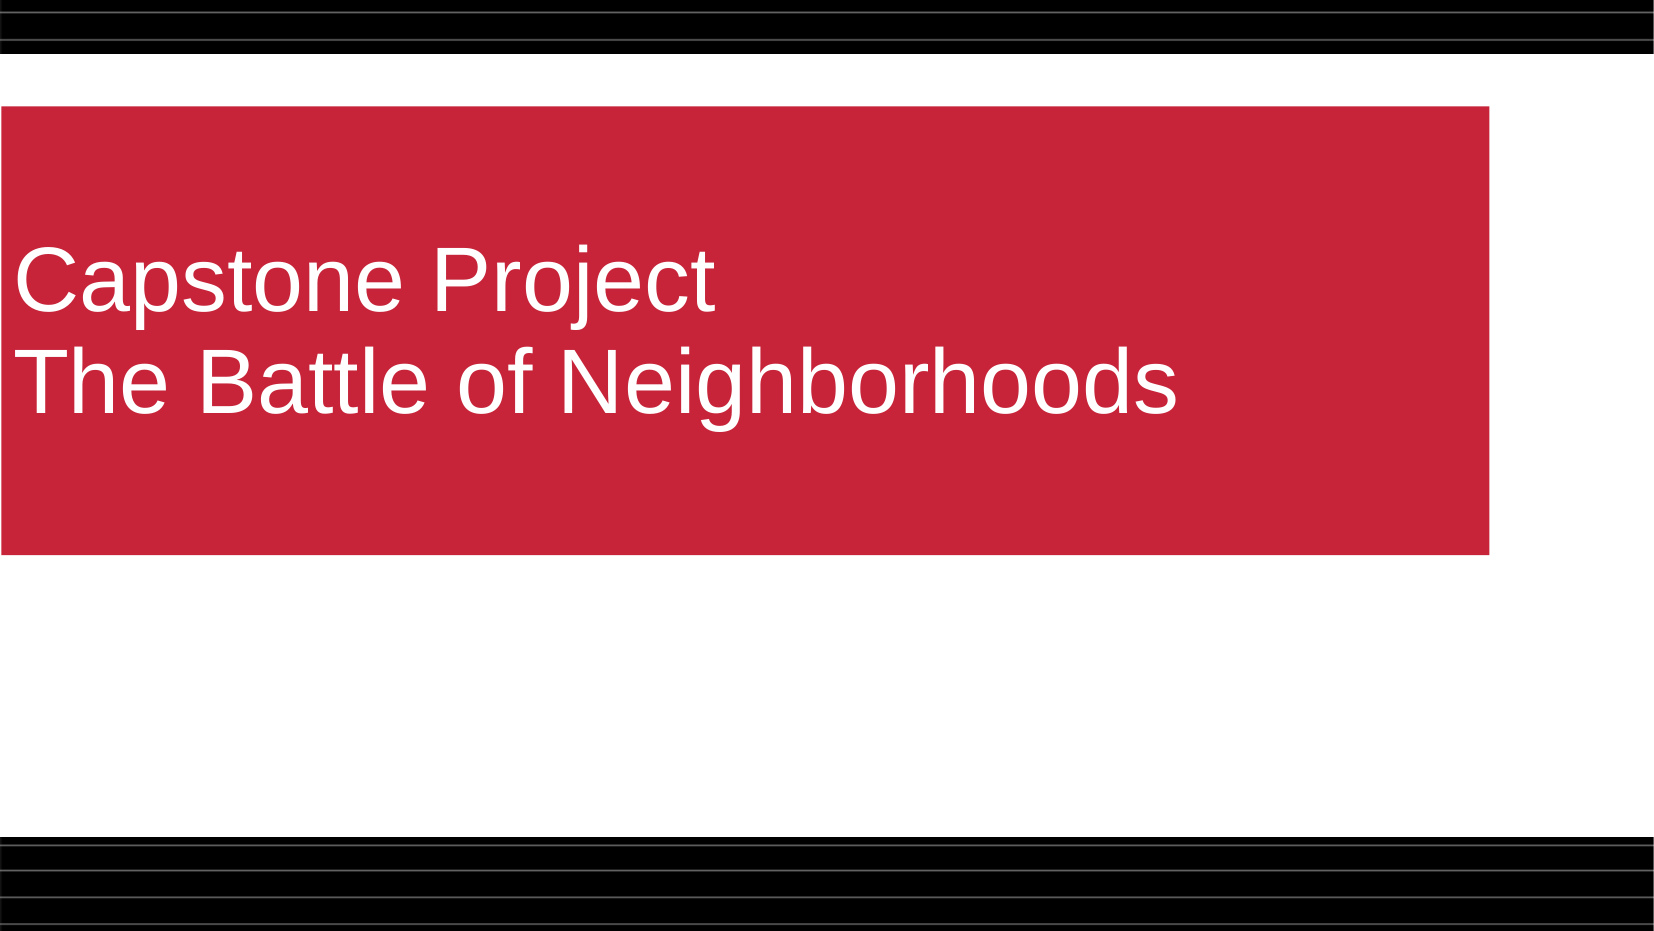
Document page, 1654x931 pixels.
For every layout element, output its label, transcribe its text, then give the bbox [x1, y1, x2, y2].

picture [0, 837, 1654, 931]
title Capstone Project The Battle of Neighborhoods [1, 106, 1490, 556]
picture [0, 0, 1654, 54]
